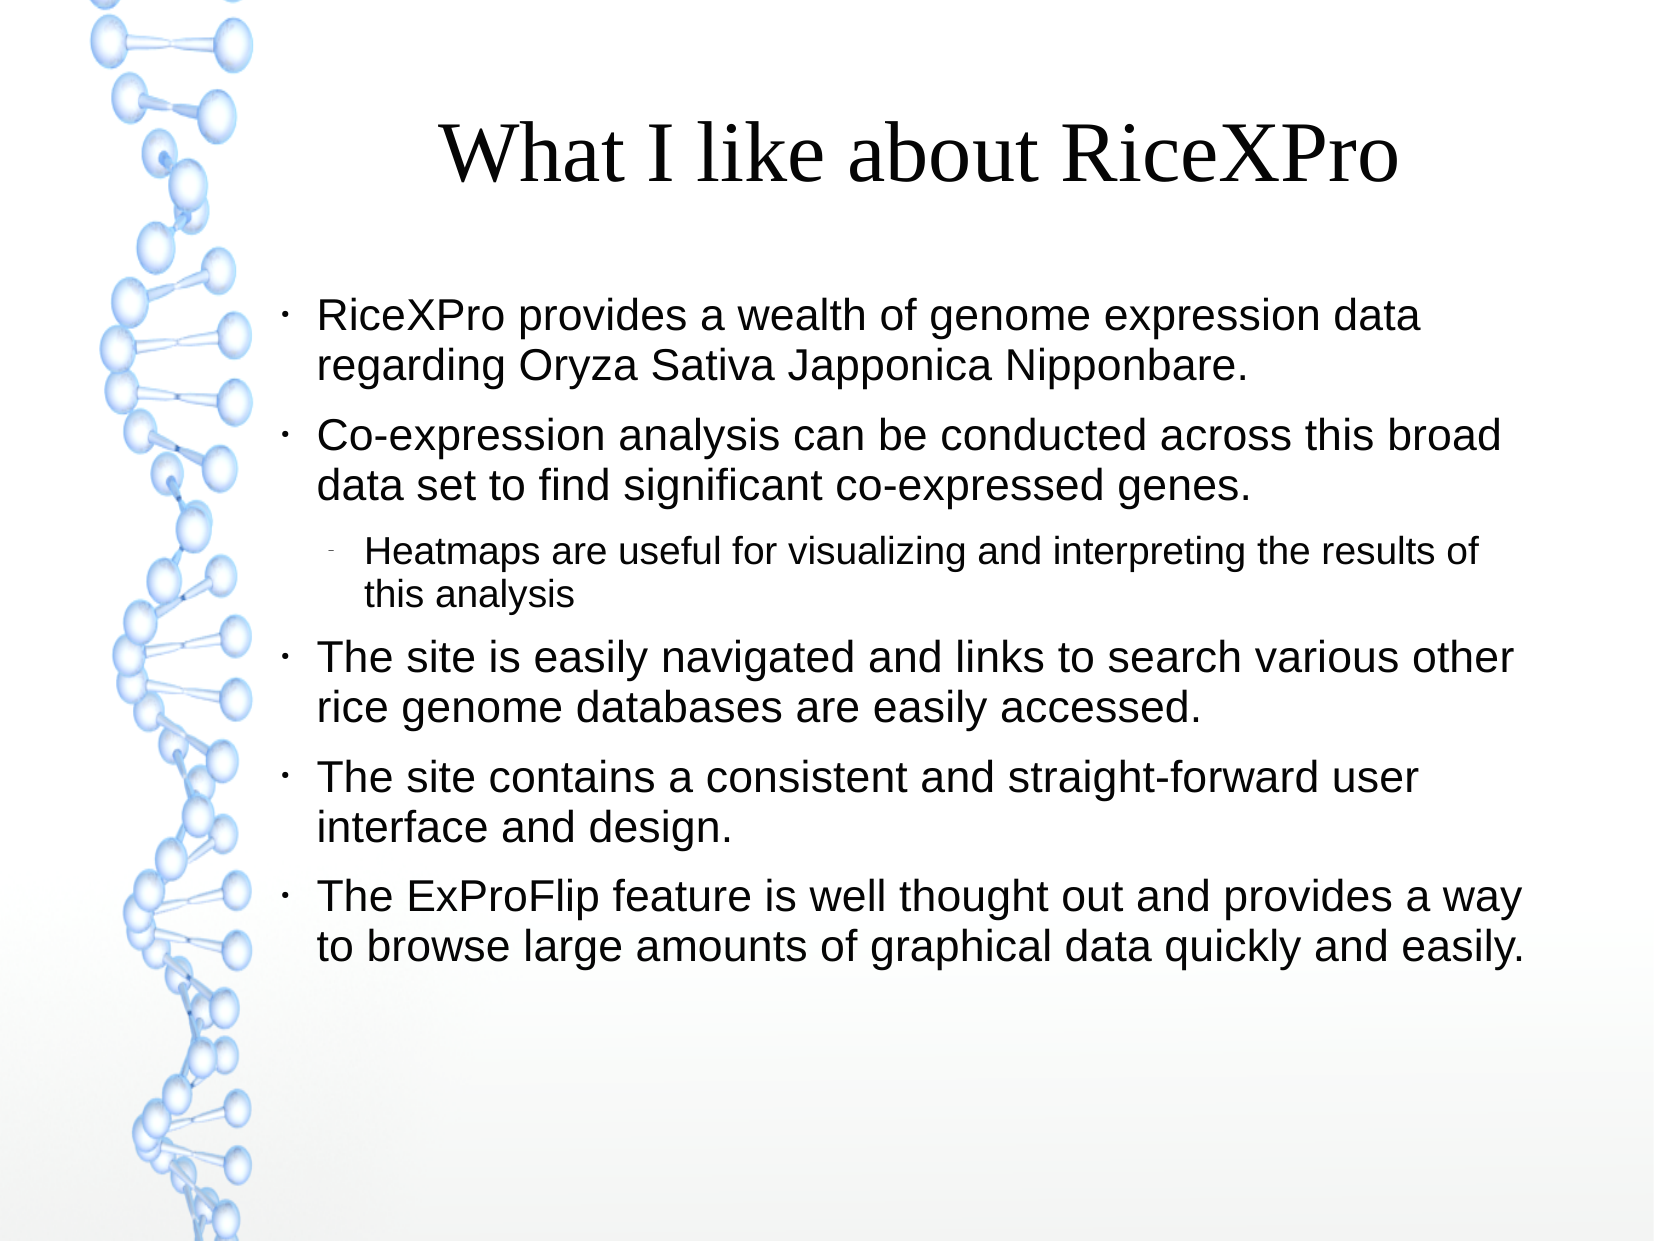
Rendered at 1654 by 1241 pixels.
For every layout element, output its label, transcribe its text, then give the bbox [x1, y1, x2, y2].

list RiceXPro provides a wealth of genome expression data regarding Oryza Sativa Japponica Nipponbare. Co-expression analysis can be conducted across this broad data set to find significant co-expressed genes. Heatmaps are useful for visualizing and interpreting the results of this analysis The site is easily navigated and links to search various other rice genome databases are easily accessed. The site contains a consistent and straight-forward user interface and design. The ExProFlip feature is well thought out and provides a way to browse large amounts of graphical data quickly and easily. [269, 290, 1538, 1010]
title What I like about RiceXPro [269, 49, 1571, 257]
picture [0, 0, 1654, 1241]
